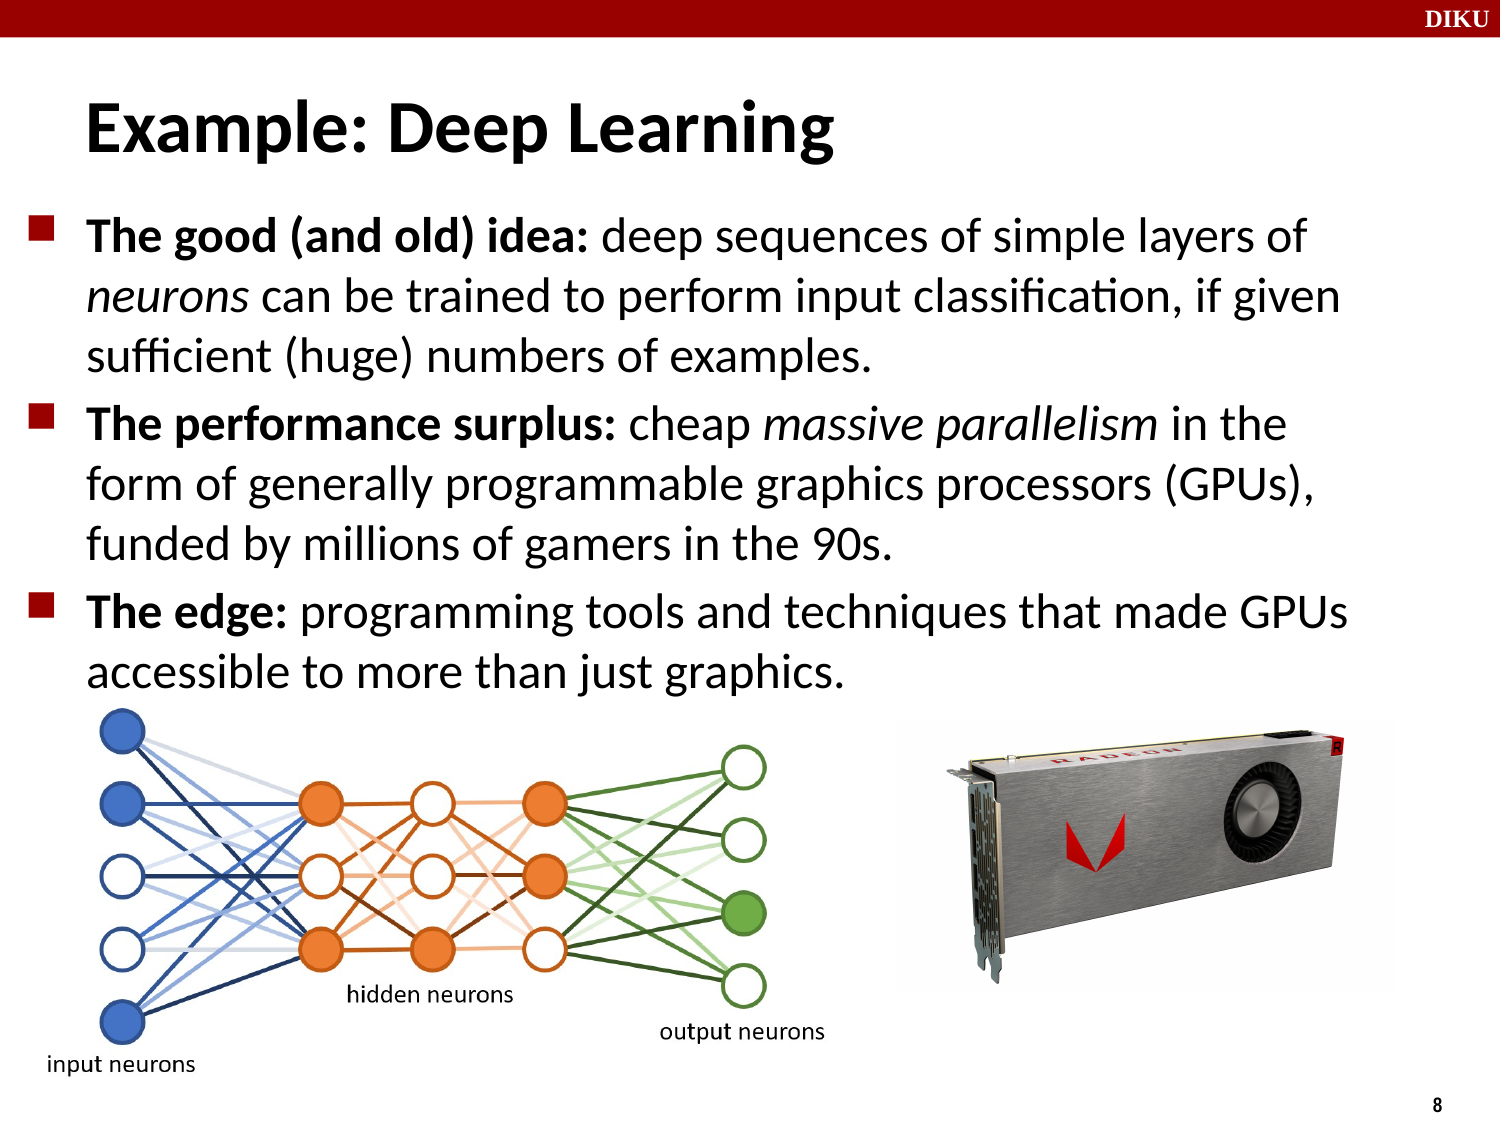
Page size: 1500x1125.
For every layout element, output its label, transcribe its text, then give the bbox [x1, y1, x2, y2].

text_box Example: Deep Learning [70, 75, 1485, 169]
picture [30, 708, 841, 1096]
picture [895, 719, 1396, 991]
text_box The good (and old) idea: deep sequences of simple layers of neurons can be trained to perform input classification, if given sufficient (huge) numbers of examples. The performance surplus: cheap massive parallelism in the form of generally programmable graphics processors (GPUs), funded by millions of gamers in the 90s. The edge: programming tools and techniques that made GPUs accessible to more than just graphics. [14, 194, 1376, 481]
